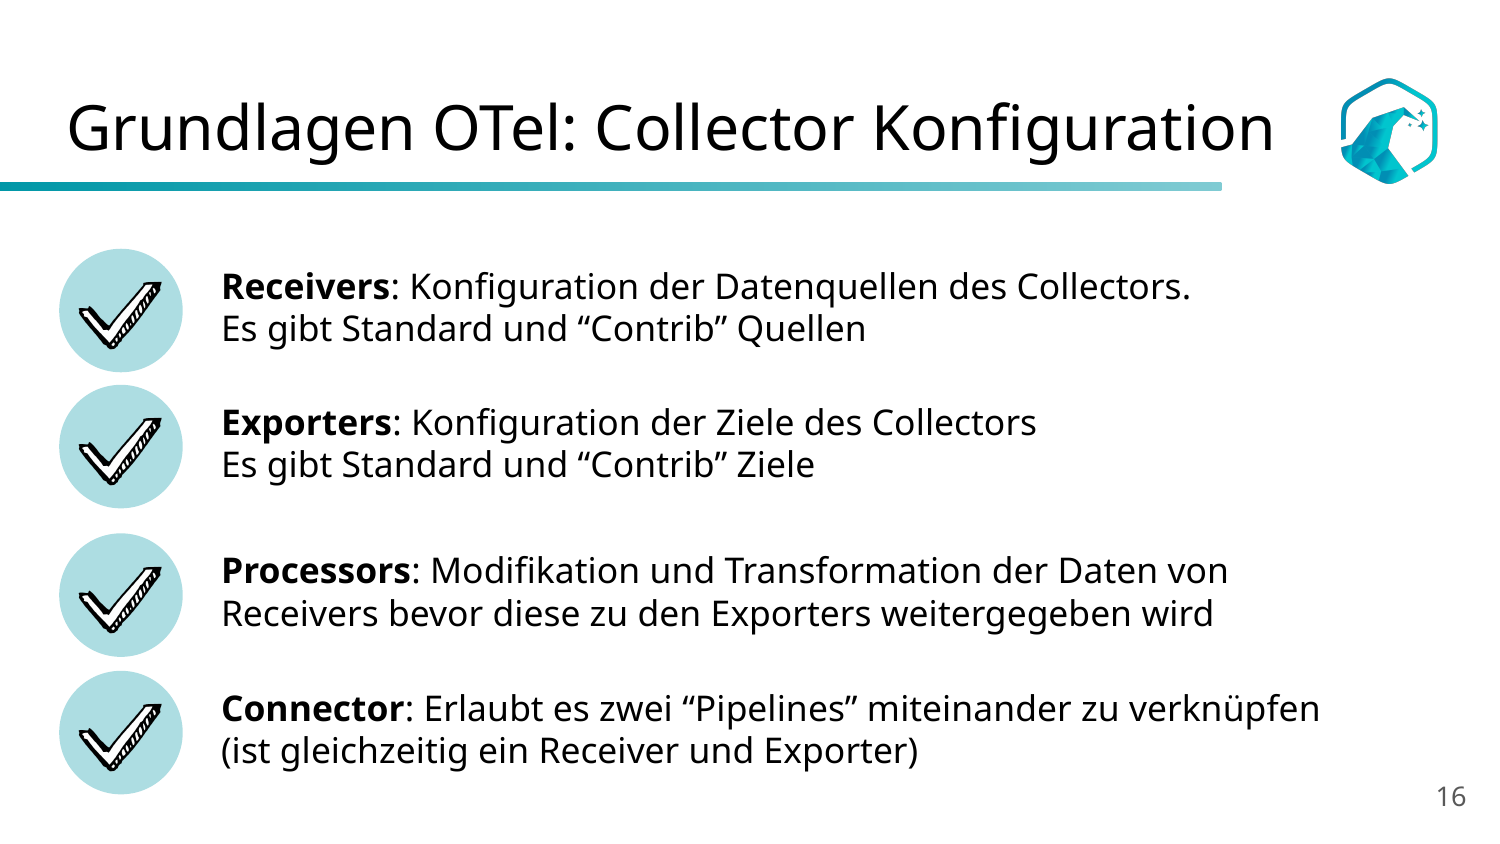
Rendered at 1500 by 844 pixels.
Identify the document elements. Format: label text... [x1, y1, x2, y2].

picture [1330, 167, 1449, 188]
picture [77, 703, 165, 773]
picture [77, 417, 165, 487]
text_box Receivers: Konfiguration der Datenquellen des Collectors. Es gibt Standard und “Contrib” Quellen [206, 248, 1466, 365]
title Grundlagen OTel: Collector Konfiguration [51, 72, 1449, 167]
text_box [59, 670, 183, 795]
slide_number <number> [1391, 764, 1482, 829]
text_box [59, 248, 183, 373]
text_box Connector: Erlaubt es zwei “Pipelines” miteinander zu verknüpfen (ist gleichzeitig ein Receiver und Exporter) [206, 670, 1394, 787]
text_box [59, 384, 183, 509]
text_box Processors: Modifikation und Transformation der Daten von Receivers bevor diese zu den Exporters weitergegeben wird [206, 533, 1394, 649]
text_box Exporters: Konfiguration der Ziele des Collectors Es gibt Standard und “Contrib” Ziele [206, 384, 1500, 501]
text_box [59, 533, 183, 657]
picture [77, 281, 165, 351]
picture [77, 566, 165, 635]
